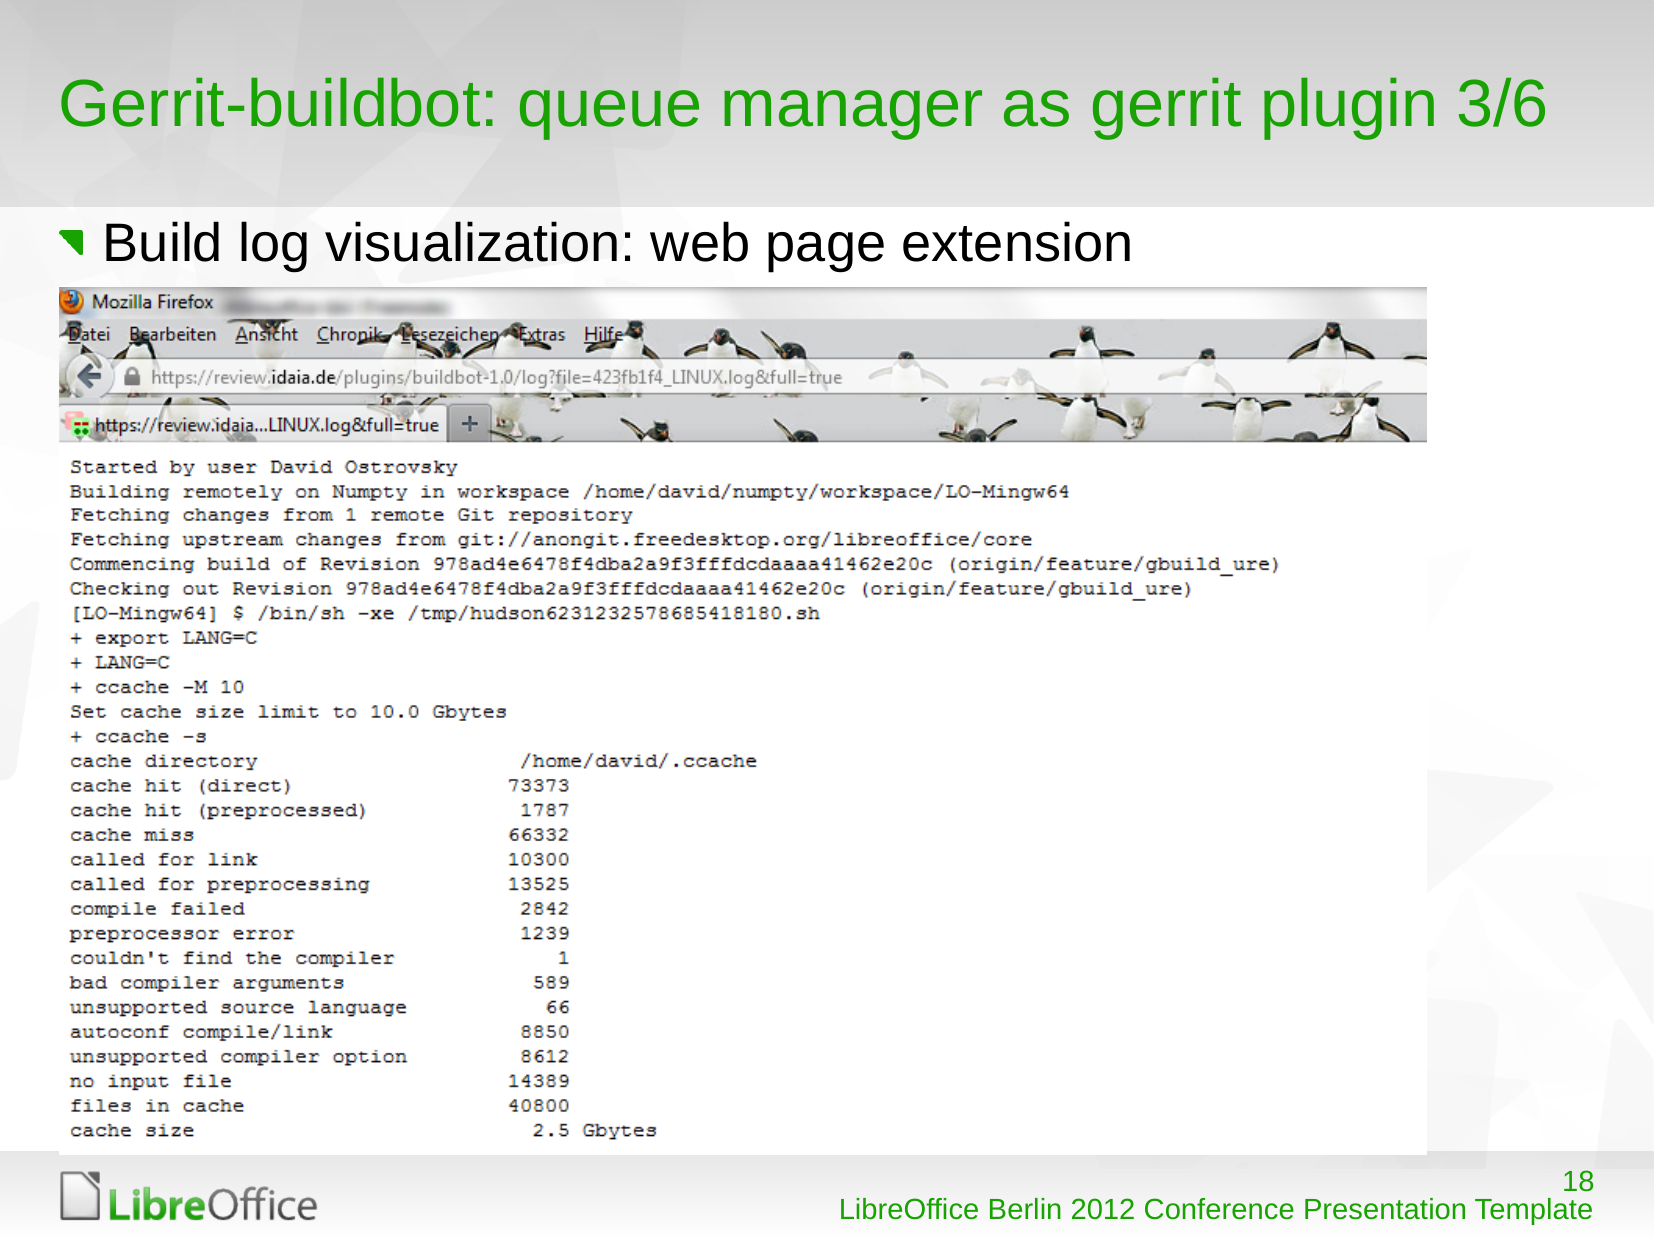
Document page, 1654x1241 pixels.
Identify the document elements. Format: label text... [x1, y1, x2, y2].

picture [41, 548, 1654, 1240]
list Build log visualization: web page extension [59, 212, 1595, 1061]
picture [0, 0, 783, 931]
title Gerrit-buildbot: queue manager as gerrit plugin 3/6 [59, 29, 1595, 178]
